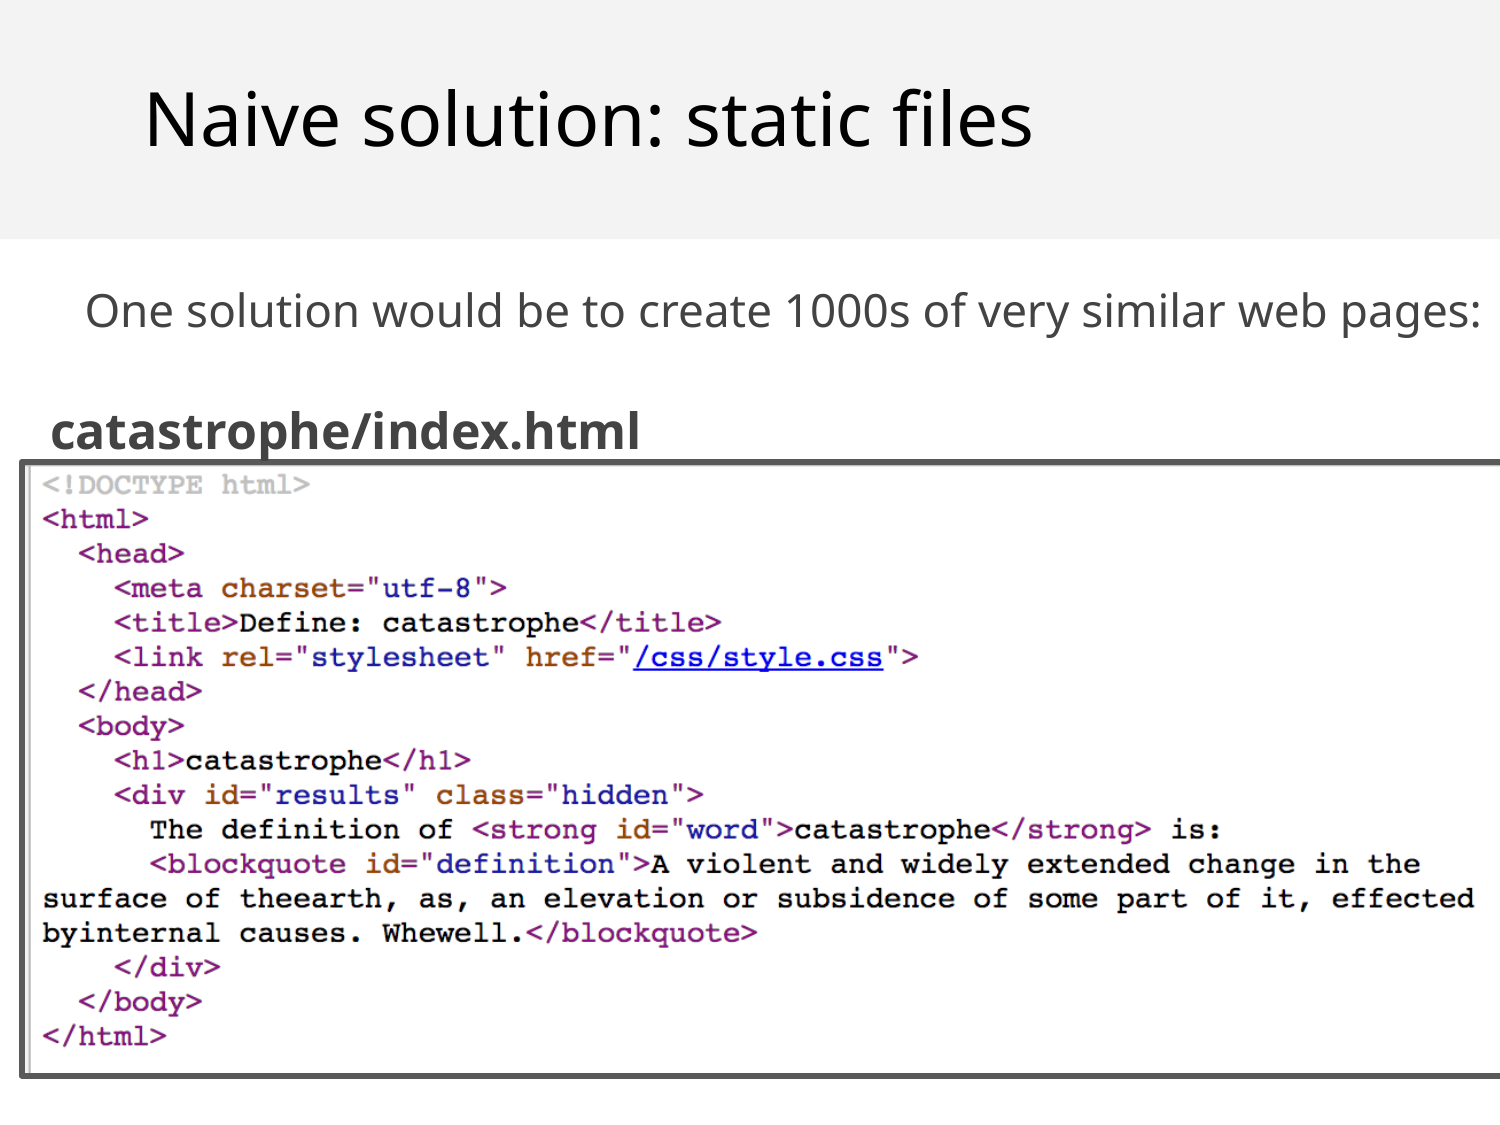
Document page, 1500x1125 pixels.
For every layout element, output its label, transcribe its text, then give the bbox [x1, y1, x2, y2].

title Naive solution: static files [128, 56, 1372, 183]
list One solution would be to create 1000s of very similar web pages: [69, 258, 1500, 359]
list catastrophe/index.html [35, 375, 844, 448]
picture [24, 464, 1500, 1073]
